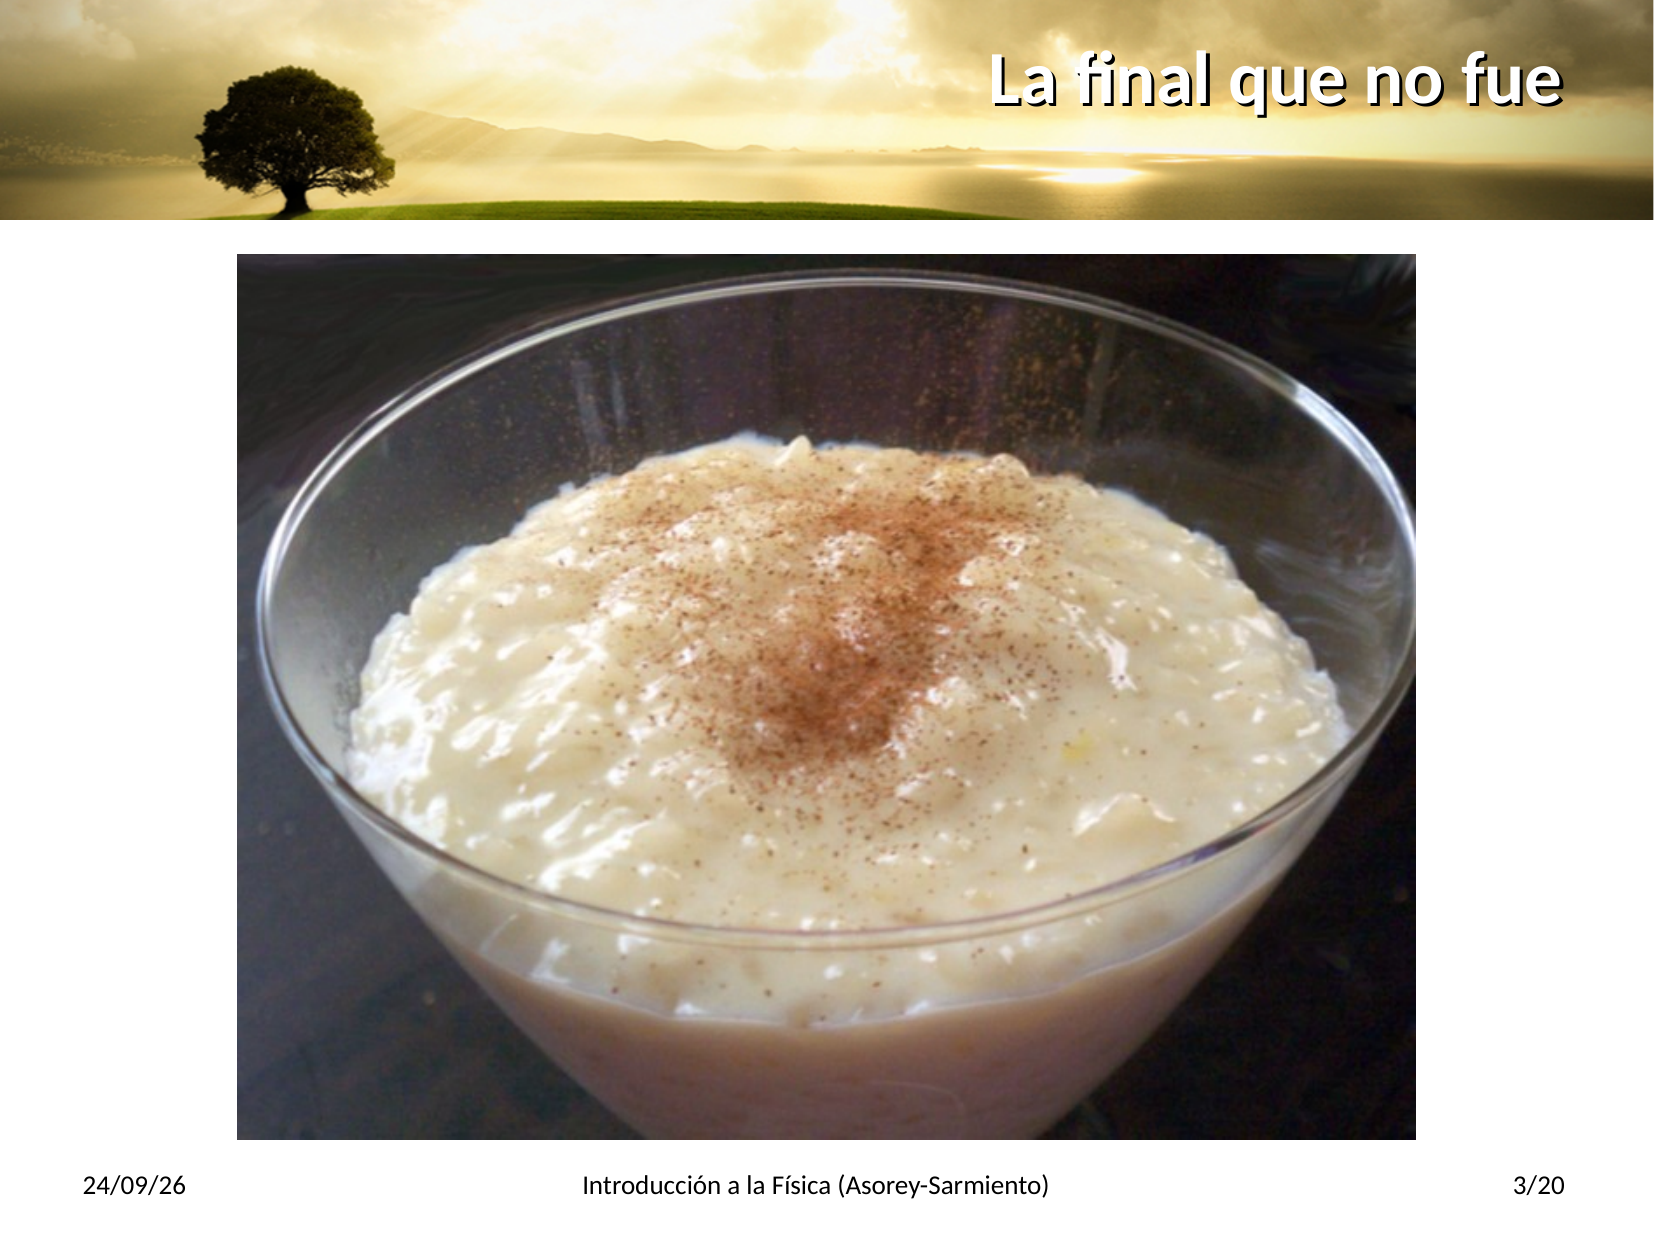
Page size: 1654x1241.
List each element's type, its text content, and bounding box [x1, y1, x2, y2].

picture [237, 254, 1416, 1141]
picture [0, 0, 1654, 220]
title La final que no fue [75, 19, 1564, 151]
